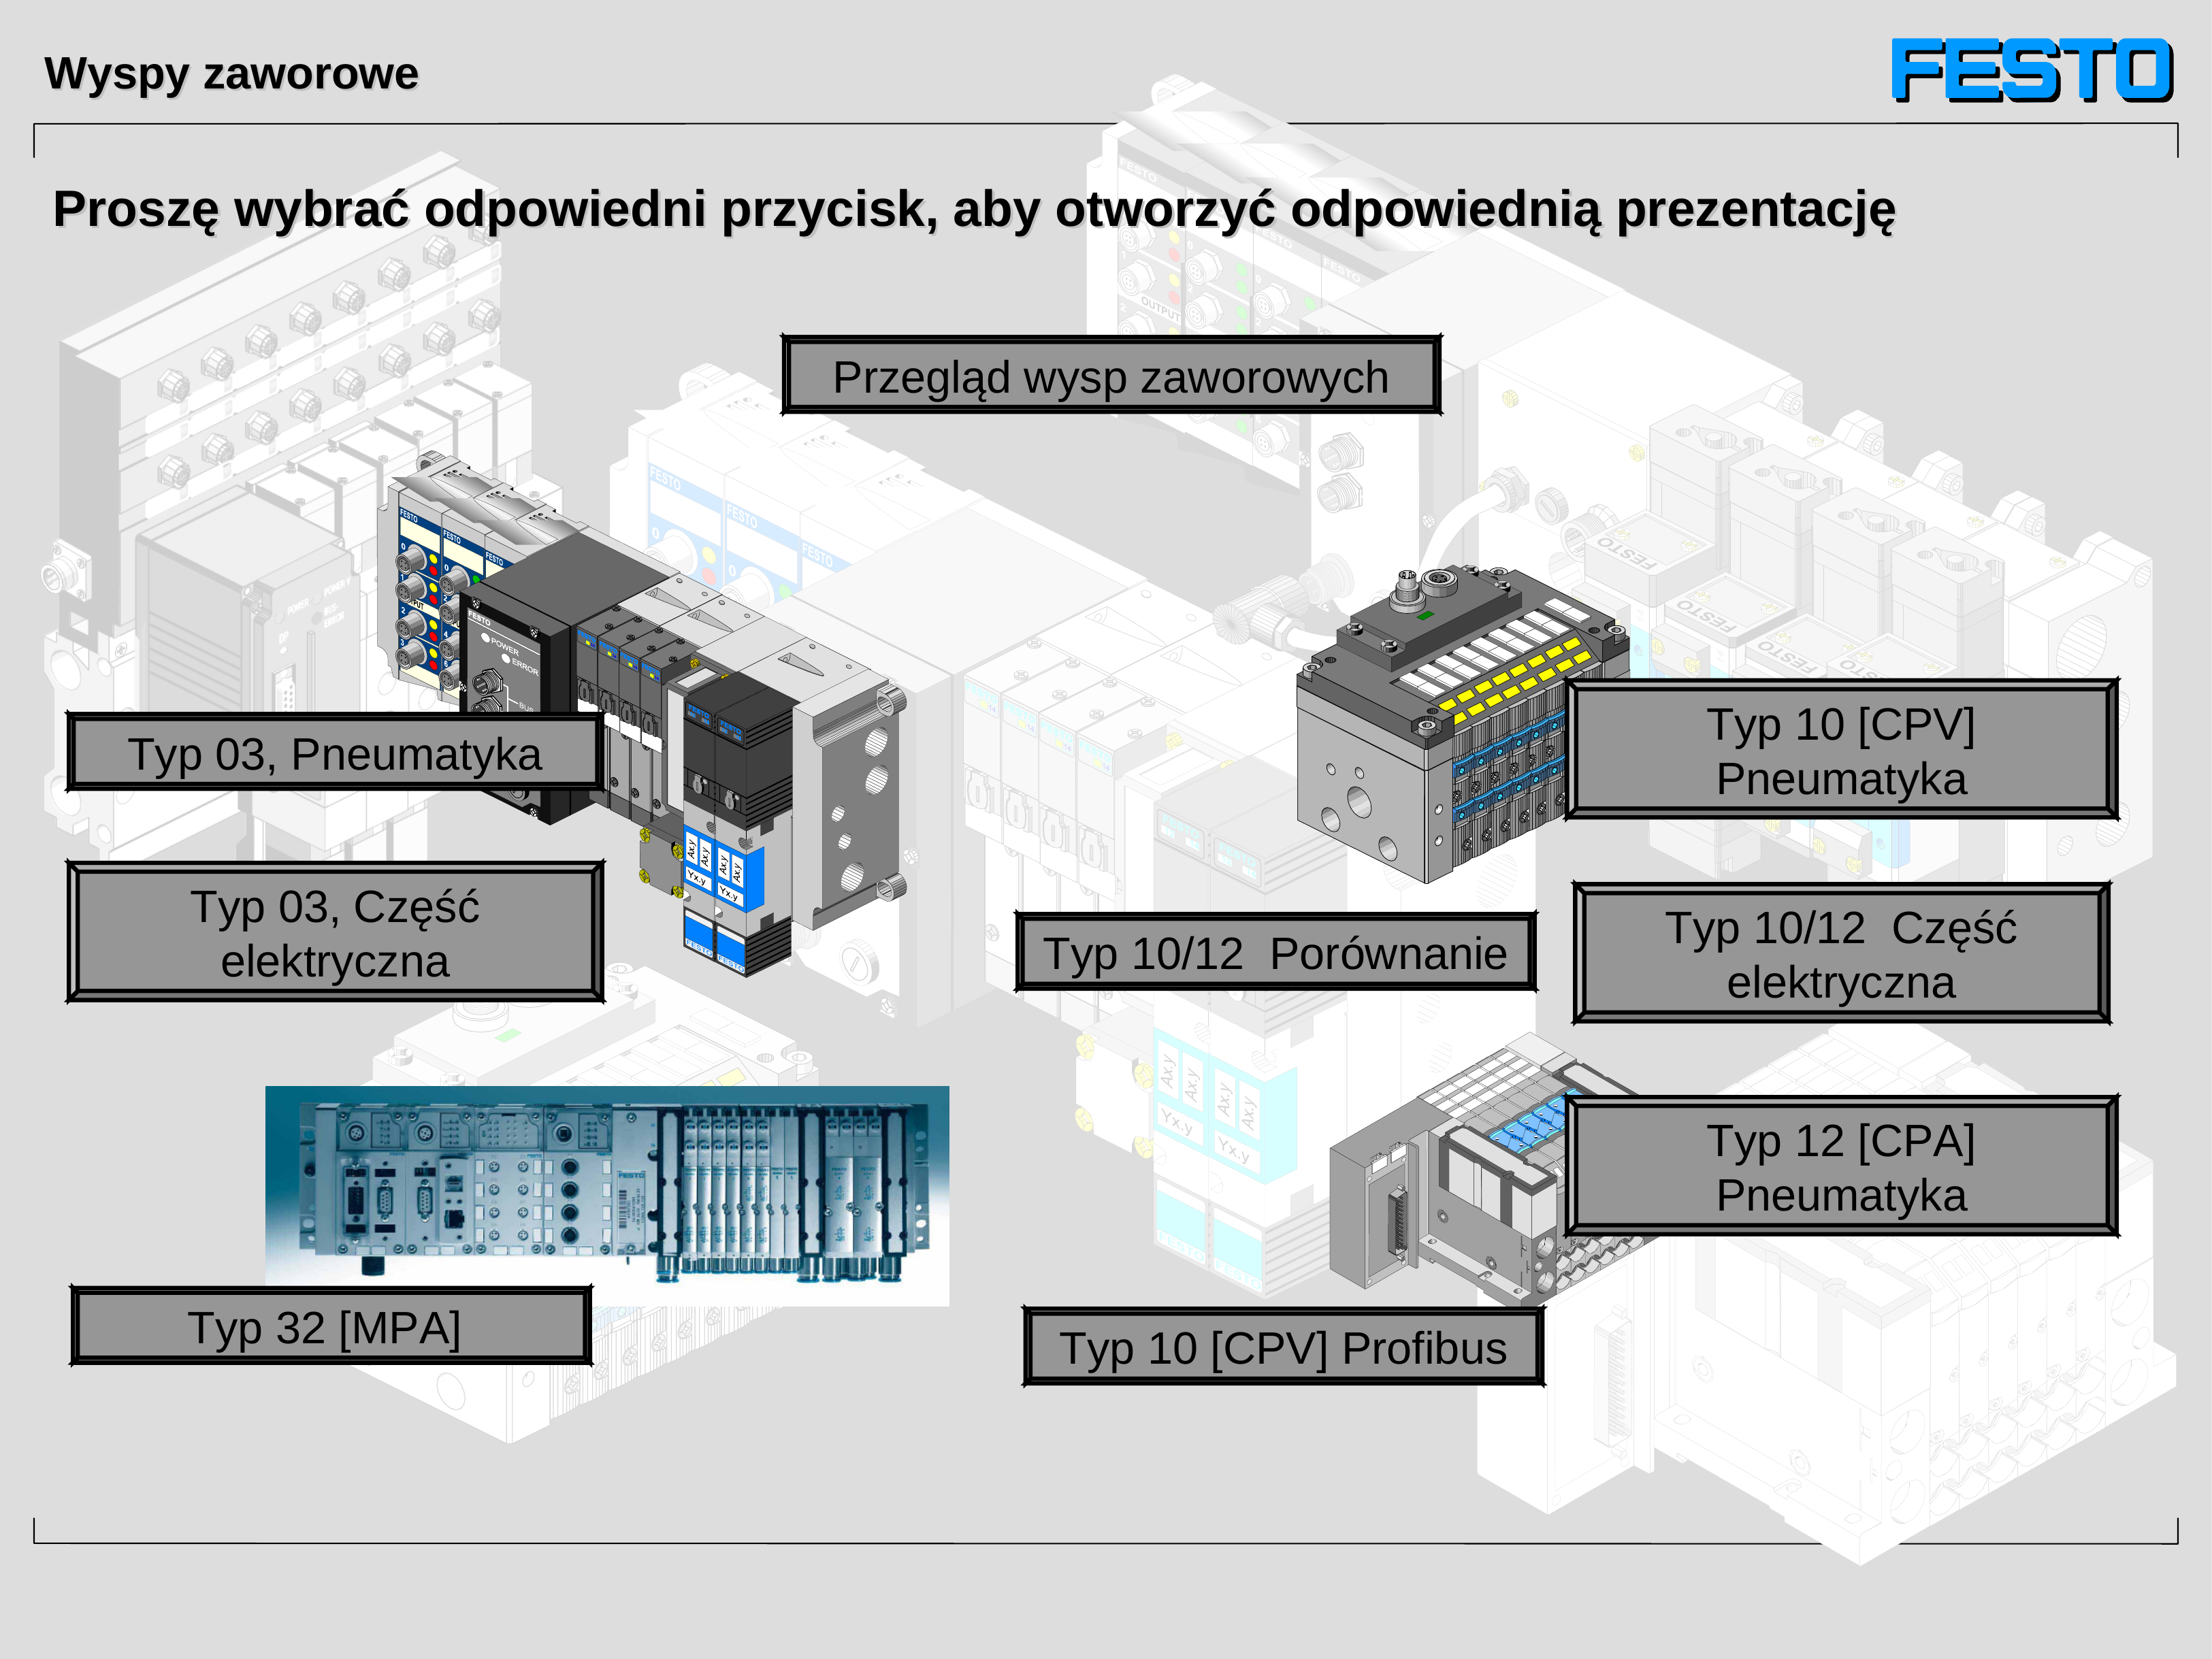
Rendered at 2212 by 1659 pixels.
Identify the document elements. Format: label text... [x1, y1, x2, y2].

text_box Typ 32 [MPA] [78, 1293, 585, 1358]
text_box Typ 03, Pneumatyka [74, 719, 597, 783]
picture [1327, 1029, 1682, 1318]
text_box Przegląd wysp zaworowych [790, 342, 1434, 407]
picture [265, 1086, 949, 1307]
picture [34, 144, 911, 982]
text_box Proszę wybrać odpowiedni przycisk, aby otworzyć odpowiednią prezentację [42, 169, 1909, 242]
text_box Typ 10/12 Porównanie [1023, 919, 1529, 983]
text_box Typ 03, Część elektryczna [78, 872, 593, 991]
text_box Typ 12 [CPA] Pneumatyka [1576, 1106, 2107, 1225]
text_box Typ 10 [CPV] Profibus [1030, 1314, 1538, 1378]
text_box Typ 10 [CPV] Pneumatyka [1576, 689, 2107, 808]
picture [1292, 561, 1634, 887]
text_box Typ 10/12 Część elektryczna [1584, 893, 2099, 1012]
